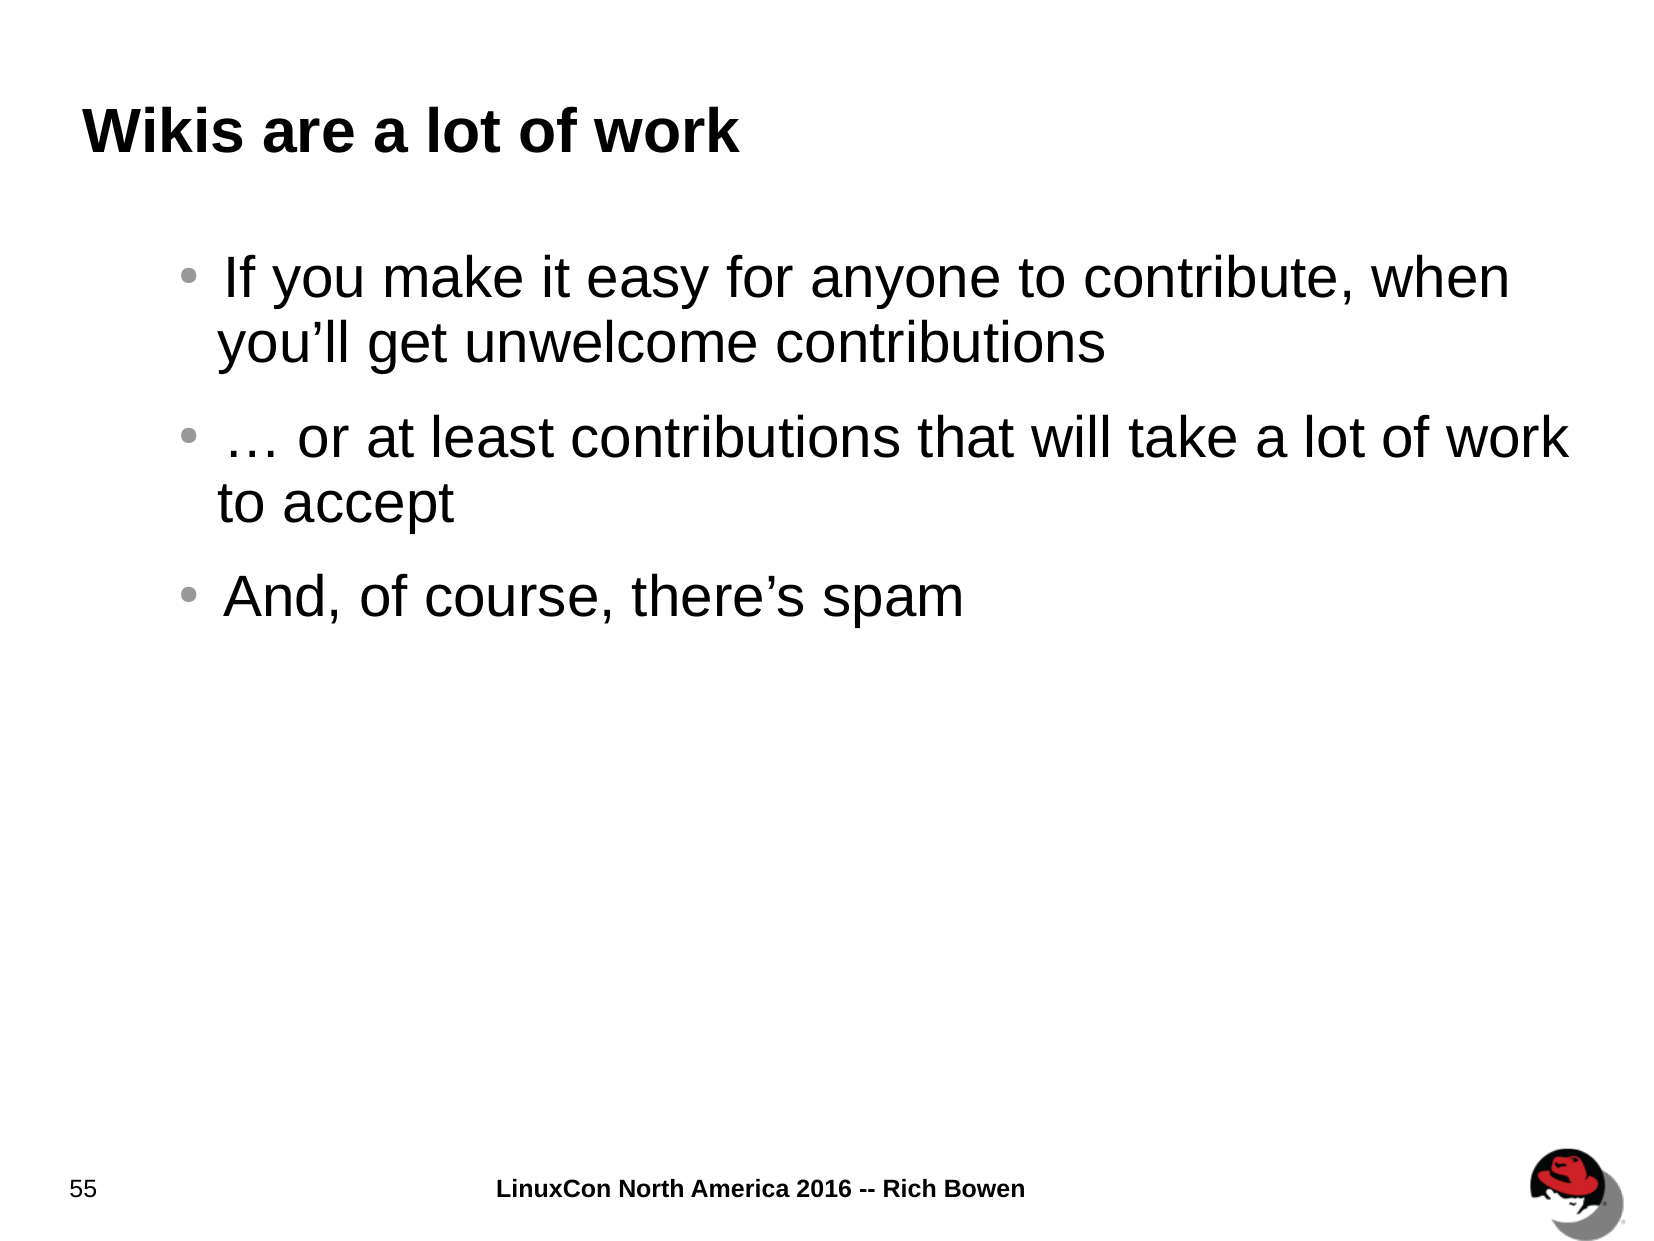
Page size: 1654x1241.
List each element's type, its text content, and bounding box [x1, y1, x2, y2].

list If you make it easy for anyone to contribute, when you’ll get unwelcome contributions … or at least contributions that will take a lot of work to accept And, of course, there’s spam [86, 244, 1576, 1039]
title Wikis are a lot of work [82, 37, 1571, 226]
picture [1529, 1146, 1613, 1224]
